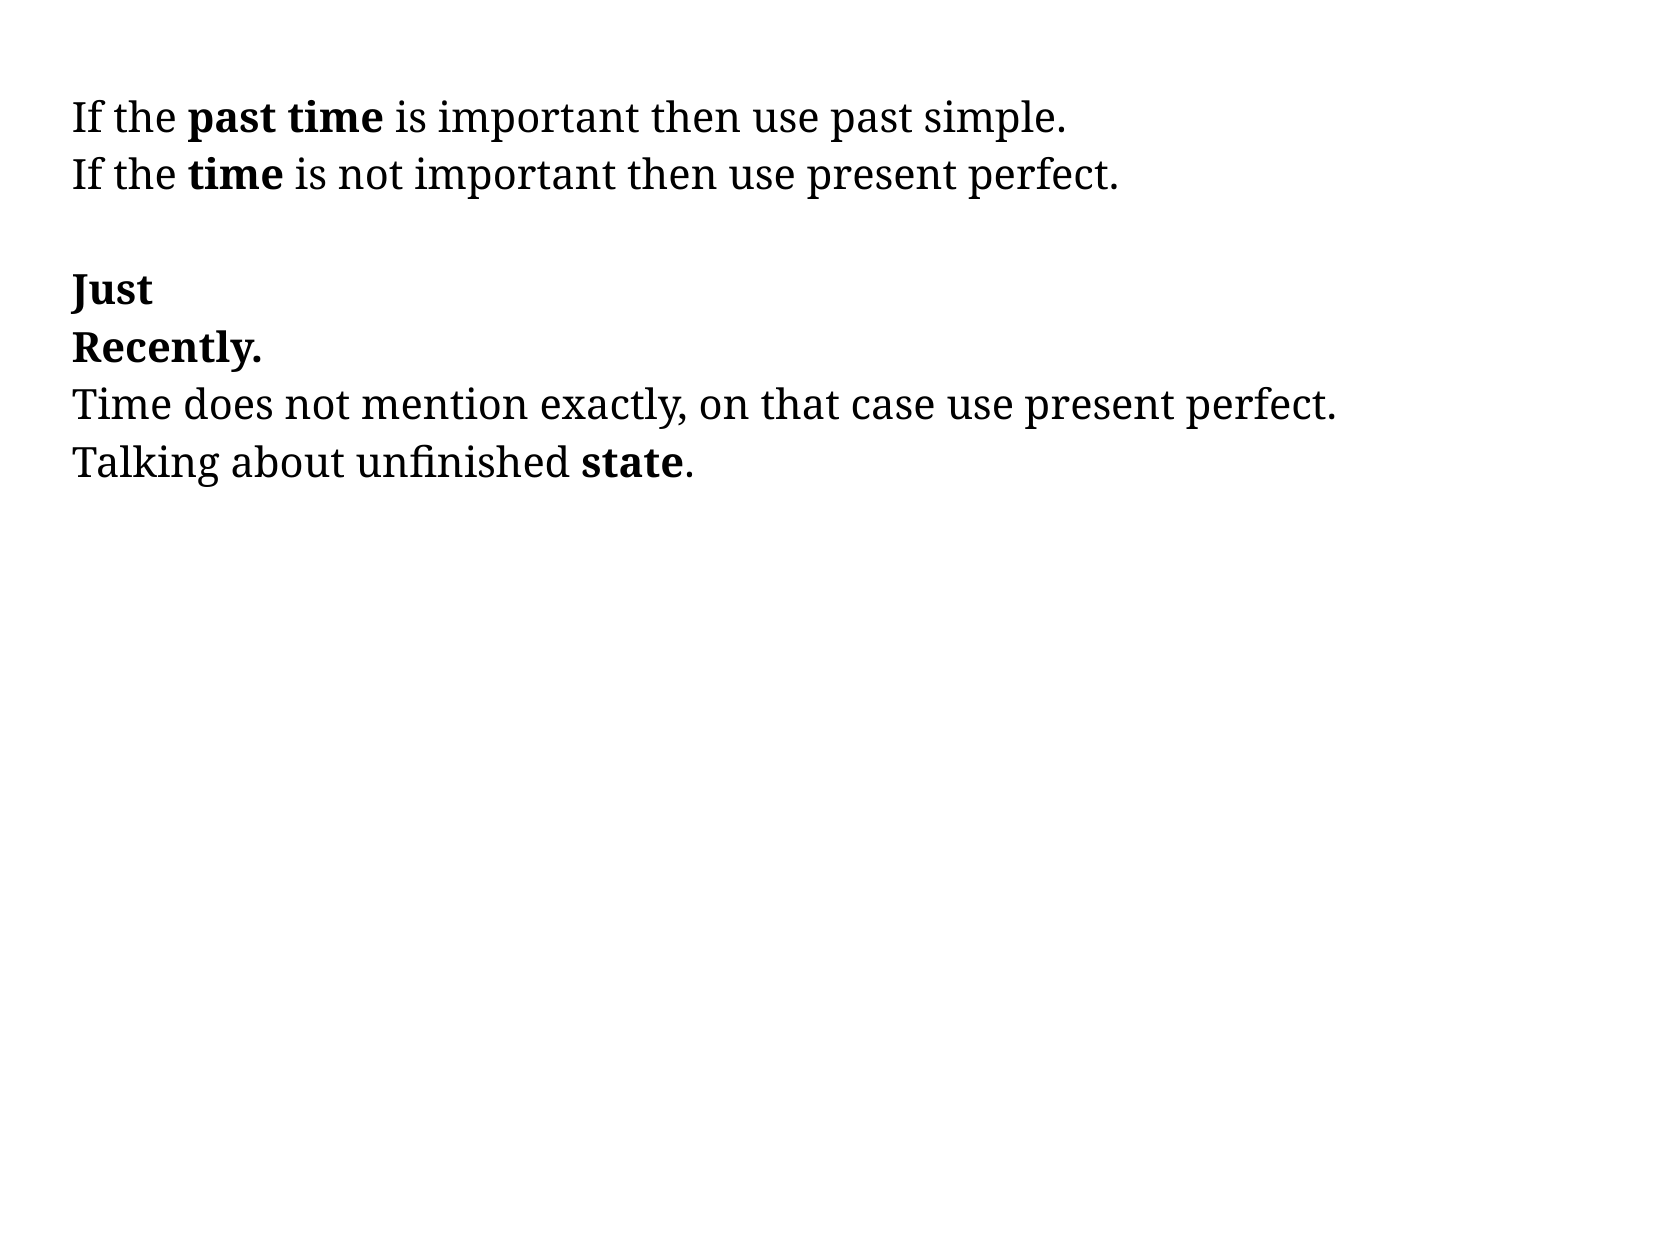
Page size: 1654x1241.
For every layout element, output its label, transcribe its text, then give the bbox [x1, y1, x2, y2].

text_box If the past time is important then use past simple. If the time is not important then use present perfect. Just Recently. Time does not mention exactly, on that case use present perfect. Talking about unfinished state. [71, 31, 1560, 1140]
